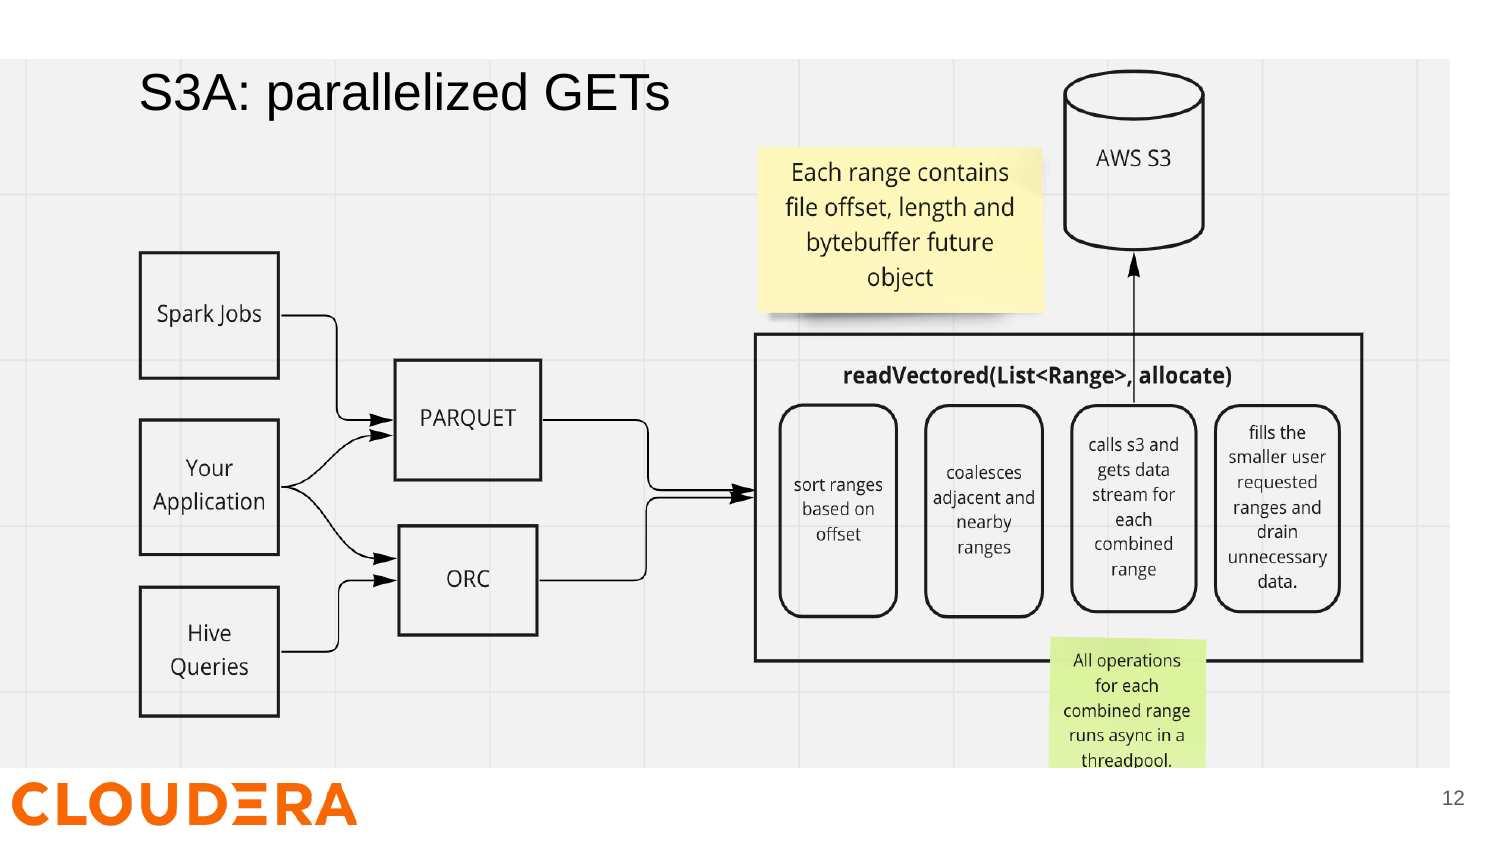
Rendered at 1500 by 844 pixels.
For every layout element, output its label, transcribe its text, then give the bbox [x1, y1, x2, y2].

title S3A: parallelized GETs [123, 43, 1418, 207]
picture [0, 59, 1500, 826]
slide_number <number> [1389, 764, 1480, 830]
